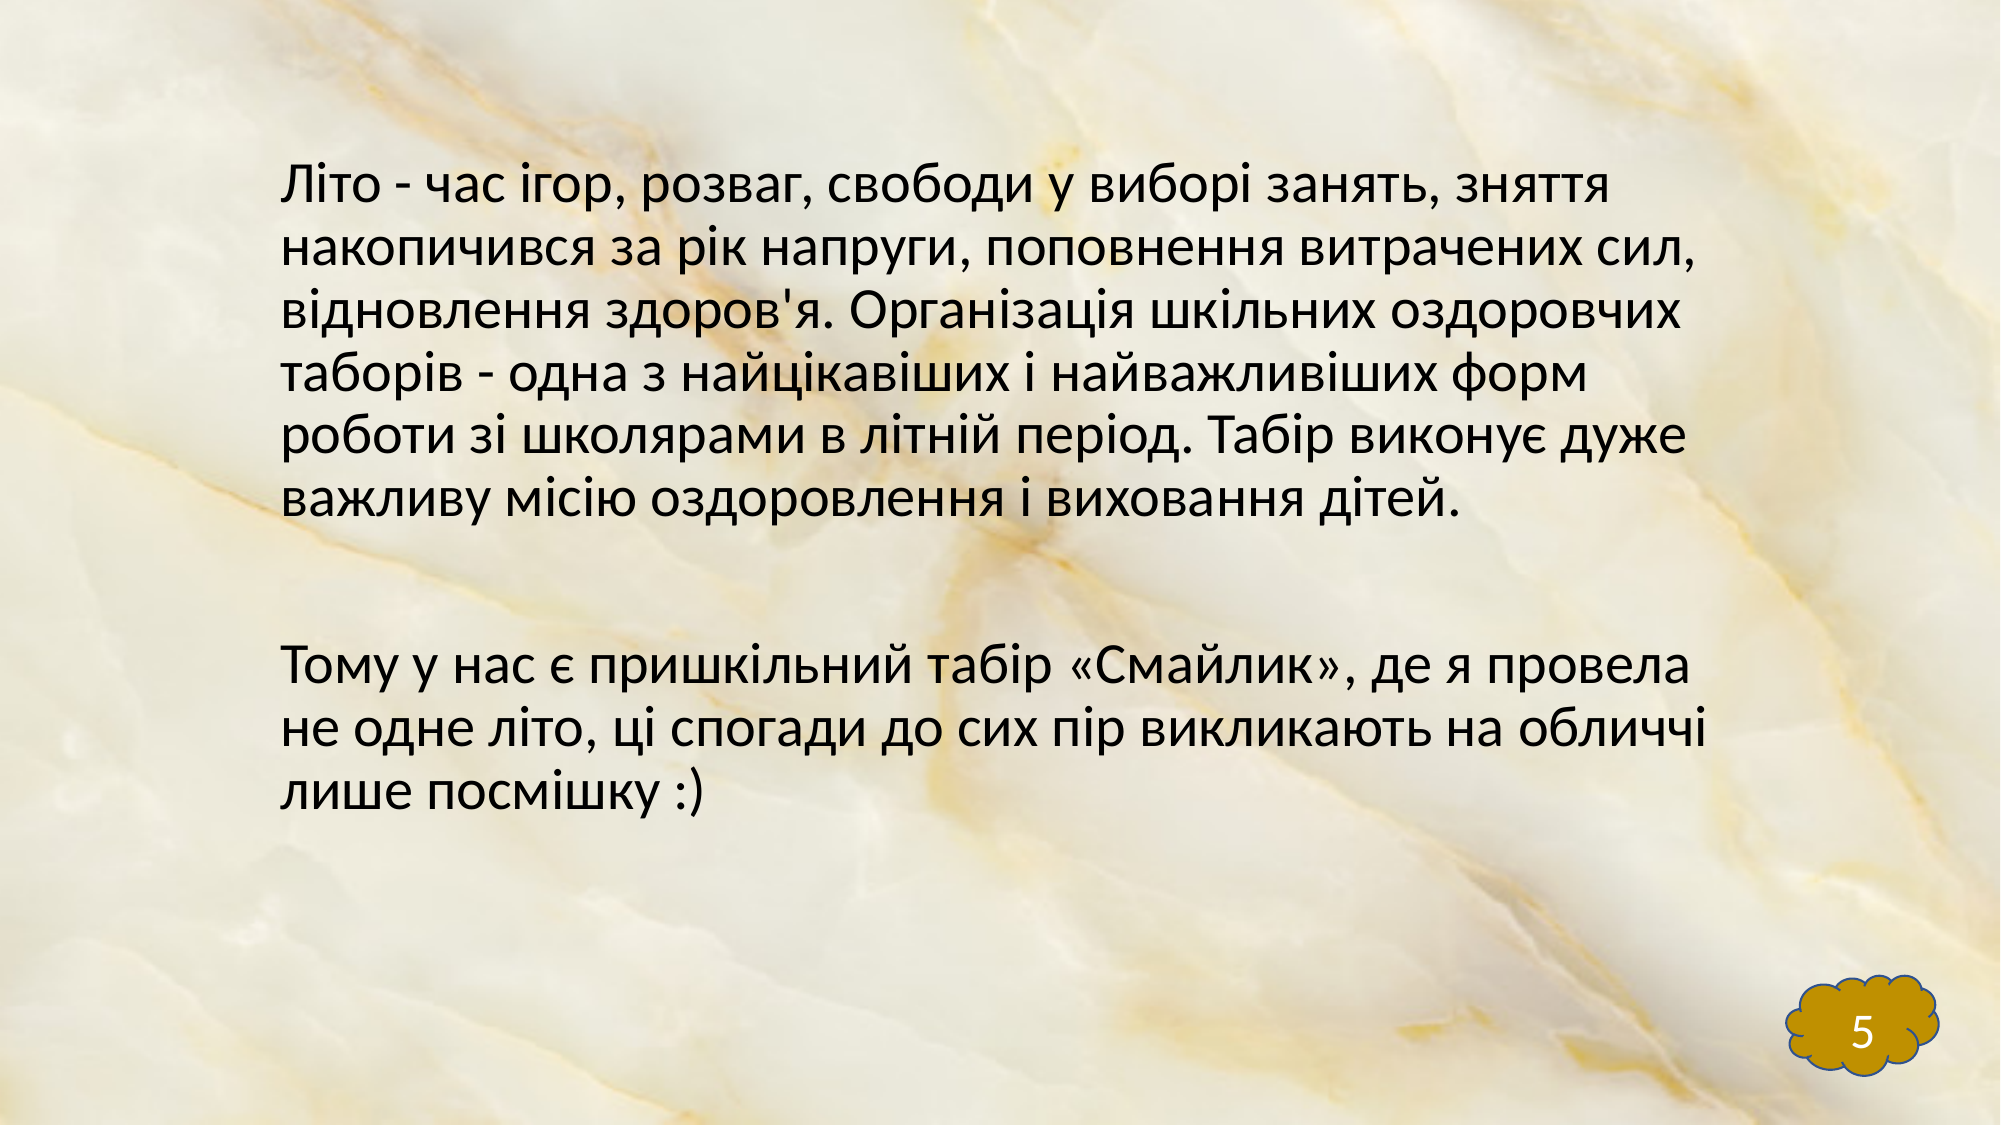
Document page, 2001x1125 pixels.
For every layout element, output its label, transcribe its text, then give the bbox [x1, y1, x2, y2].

text_box 5 [1786, 975, 1939, 1076]
list Літо - час ігор, розваг, свободи у виборі занять, зняття накопичився за рік напруги, поповнення витрачених сил, відновлення здоров'я. Організація шкільних оздоровчих таборів - одна з найцікавіших і найважливіших форм роботи зі школярами в літній період. Табір виконує дуже важливу місію оздоровлення і виховання дітей. Тому у нас є пришкільний табір «Смайлик», де я провела не одне літо, ці спогади до сих пір викликають на обличчі лише посмішку :) [265, 144, 1735, 903]
